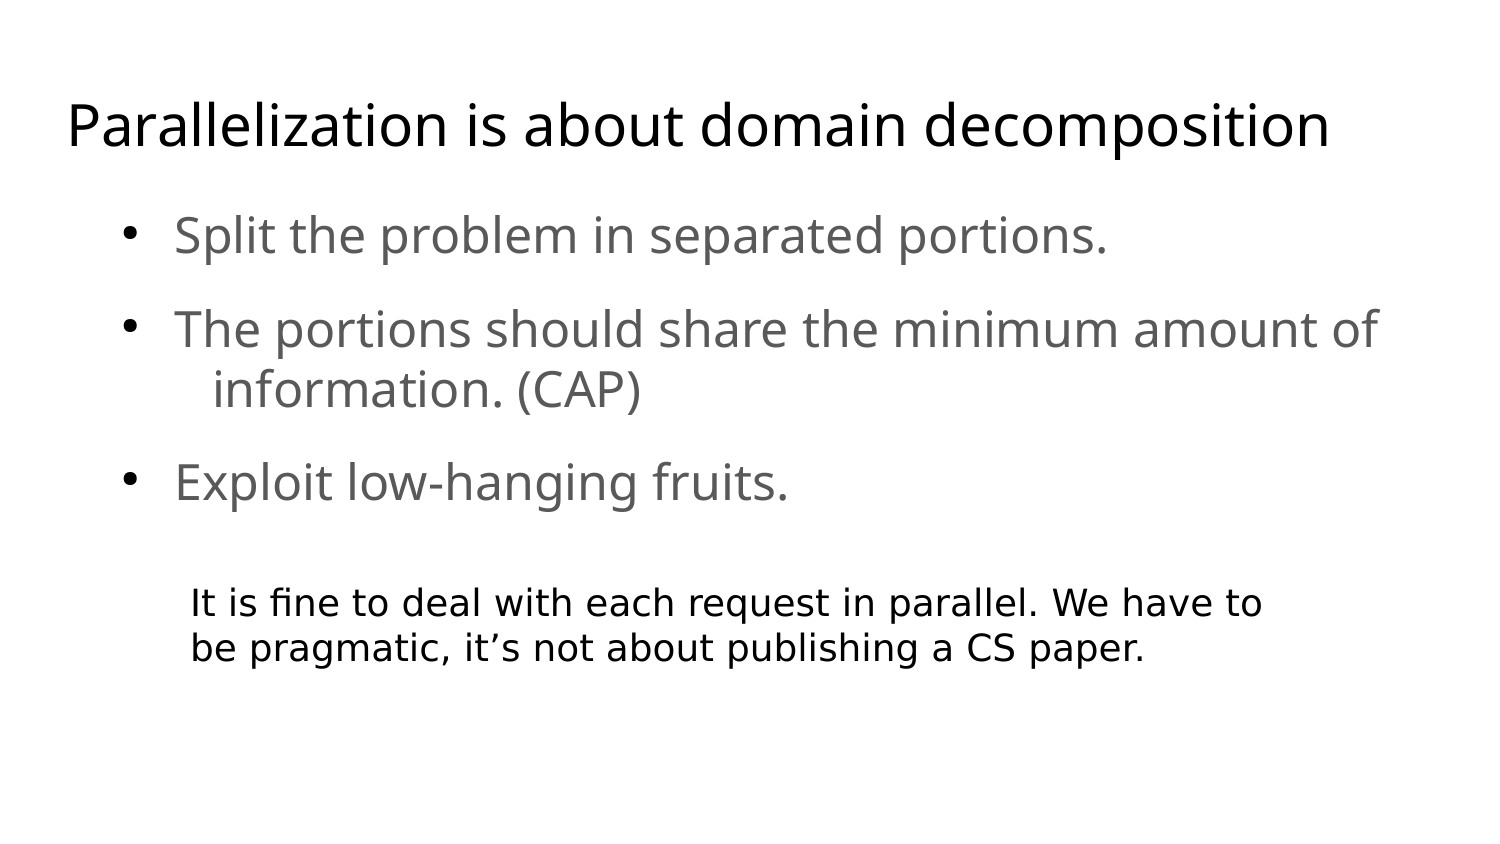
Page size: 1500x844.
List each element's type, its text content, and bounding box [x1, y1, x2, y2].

title Parallelization is about domain decomposition [51, 72, 1449, 167]
text_box It is fine to deal with each request in parallel. We have to be pragmatic, it’s not about publishing a CS paper. [175, 563, 1325, 732]
list Split the problem in separated portions. The portions should share the minimum amount of information. (CAP) Exploit low-hanging fruits. [51, 189, 1449, 513]
